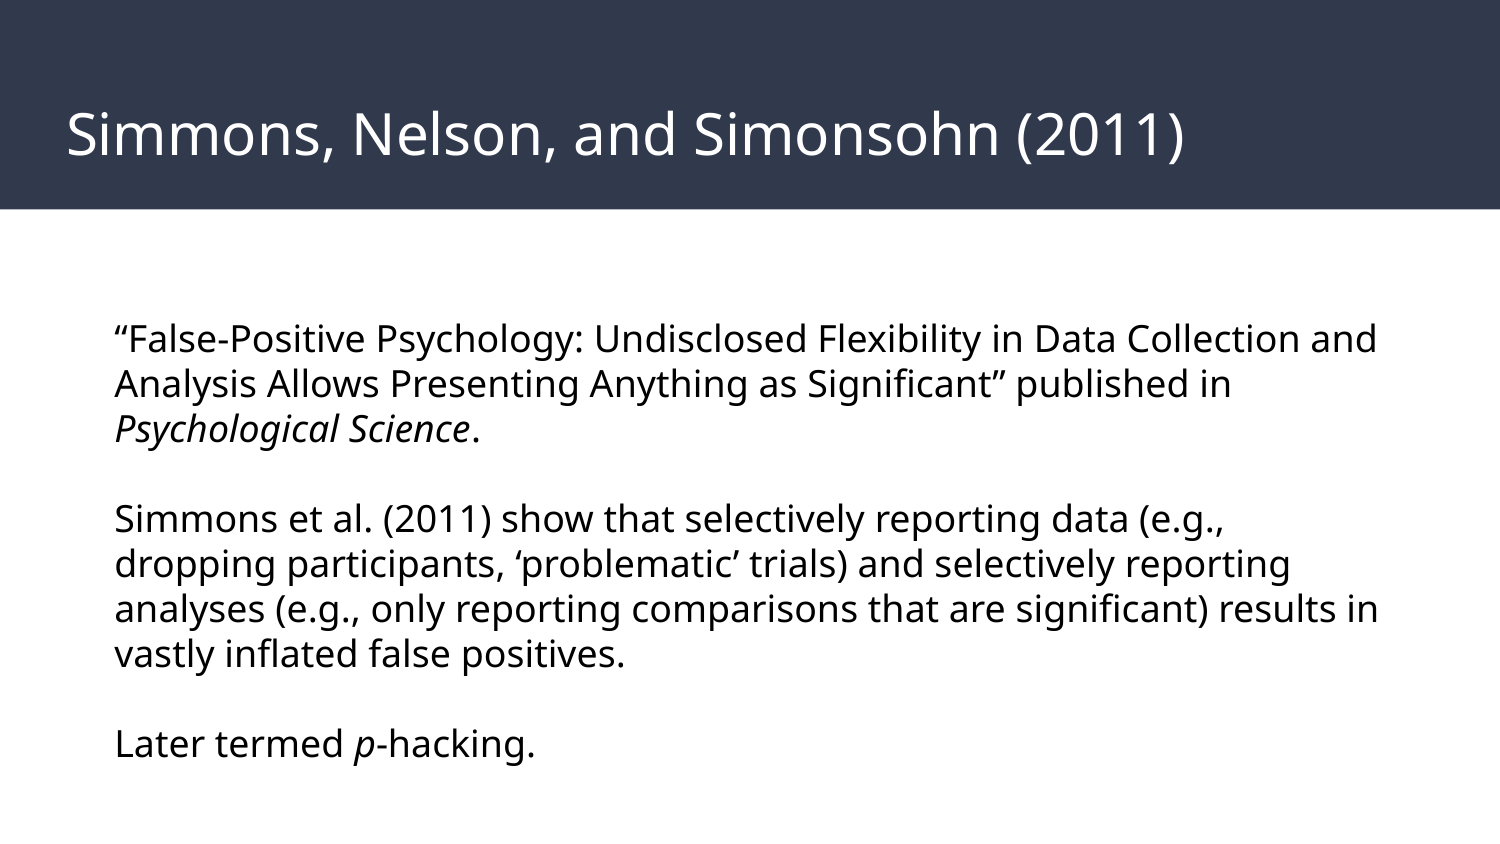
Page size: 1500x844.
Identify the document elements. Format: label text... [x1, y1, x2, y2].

title Simmons, Nelson, and Simonsohn (2011) [51, 82, 1449, 185]
text_box “False-Positive Psychology: Undisclosed Flexibility in Data Collection and Analysis Allows Presenting Anything as Significant” published in Psychological Science. Simmons et al. (2011) show that selectively reporting data (e.g., dropping participants, ‘problematic’ trials) and selectively reporting analyses (e.g., only reporting comparisons that are significant) results in vastly inflated false positives. Later termed p-hacking. [99, 300, 1407, 769]
